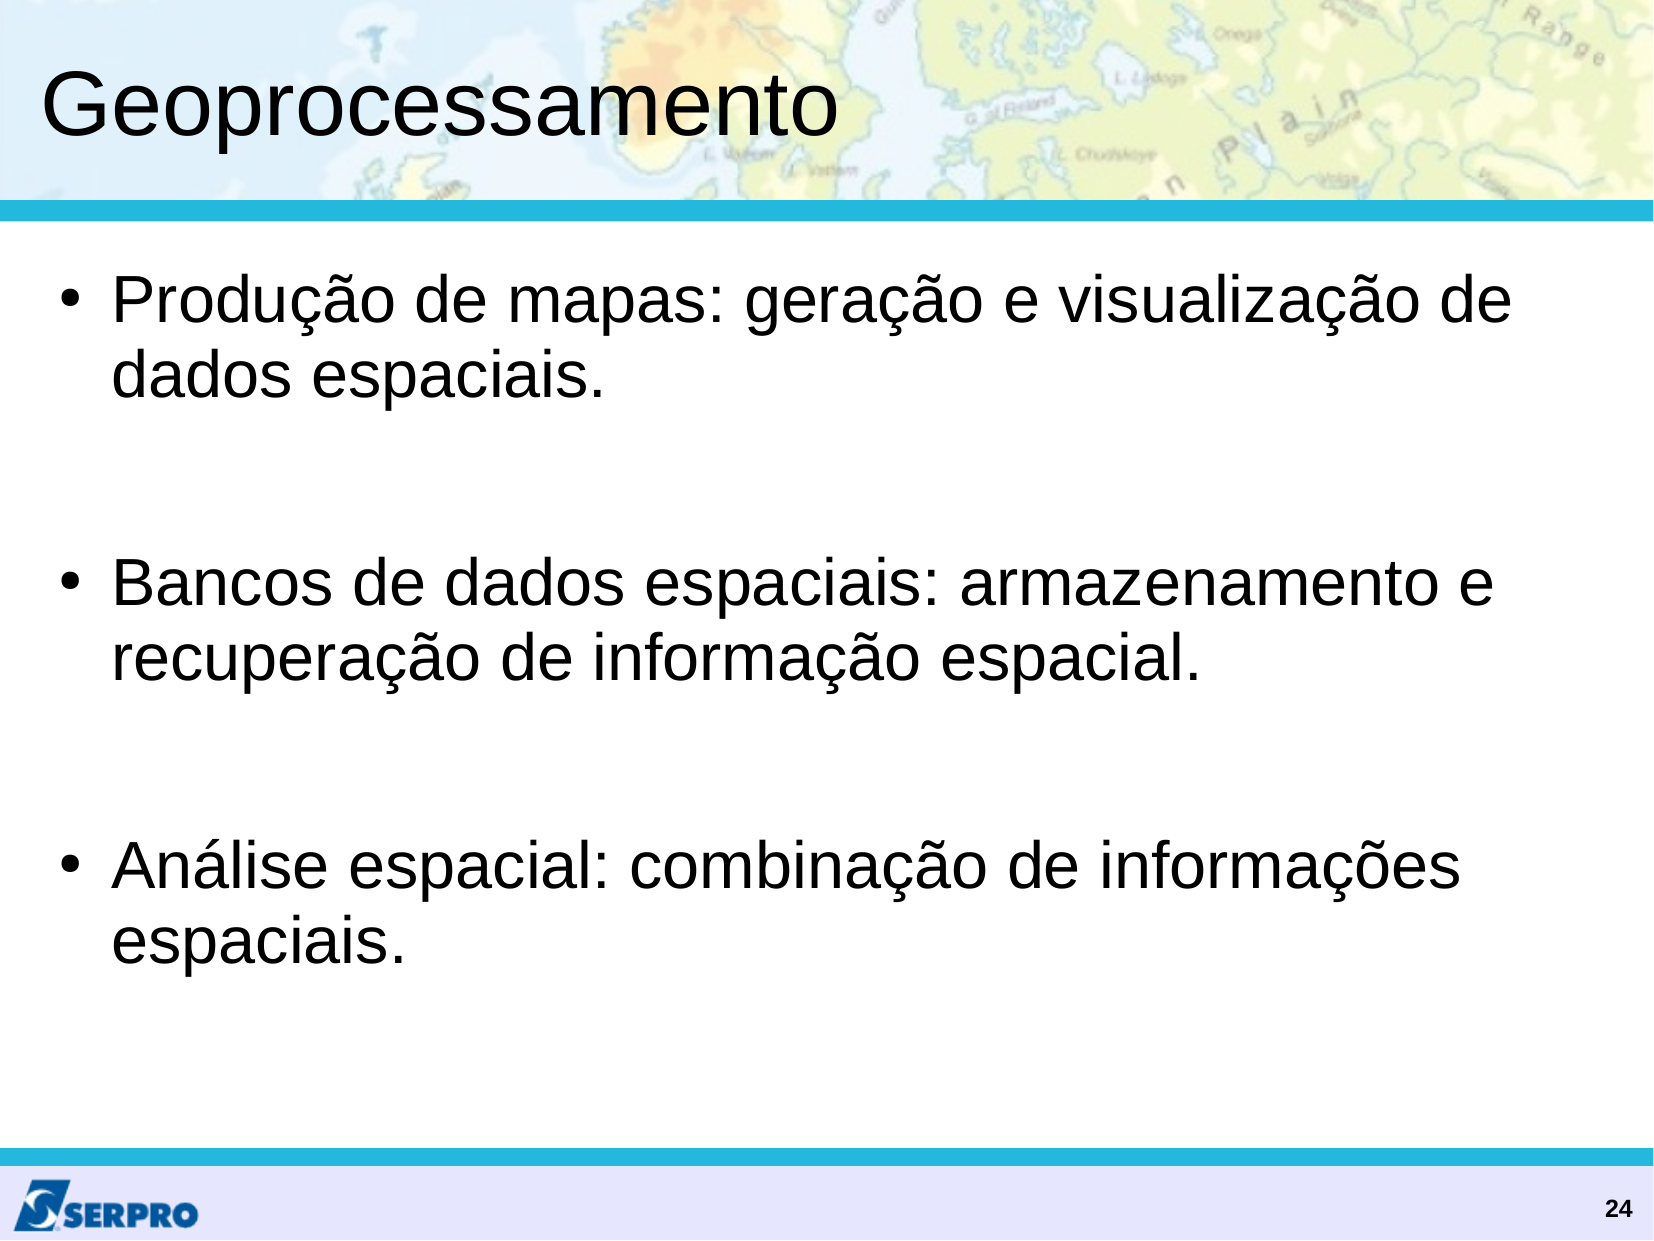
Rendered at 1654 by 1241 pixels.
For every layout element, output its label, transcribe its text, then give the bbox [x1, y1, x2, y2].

title Geoprocessamento [40, 49, 1614, 159]
list Produção de mapas: geração e visualização de dados espaciais. Bancos de dados espaciais: armazenamento e recuperação de informação espacial. Análise espacial: combinação de informações espaciais. [40, 261, 1616, 1081]
picture [10, 1177, 201, 1235]
